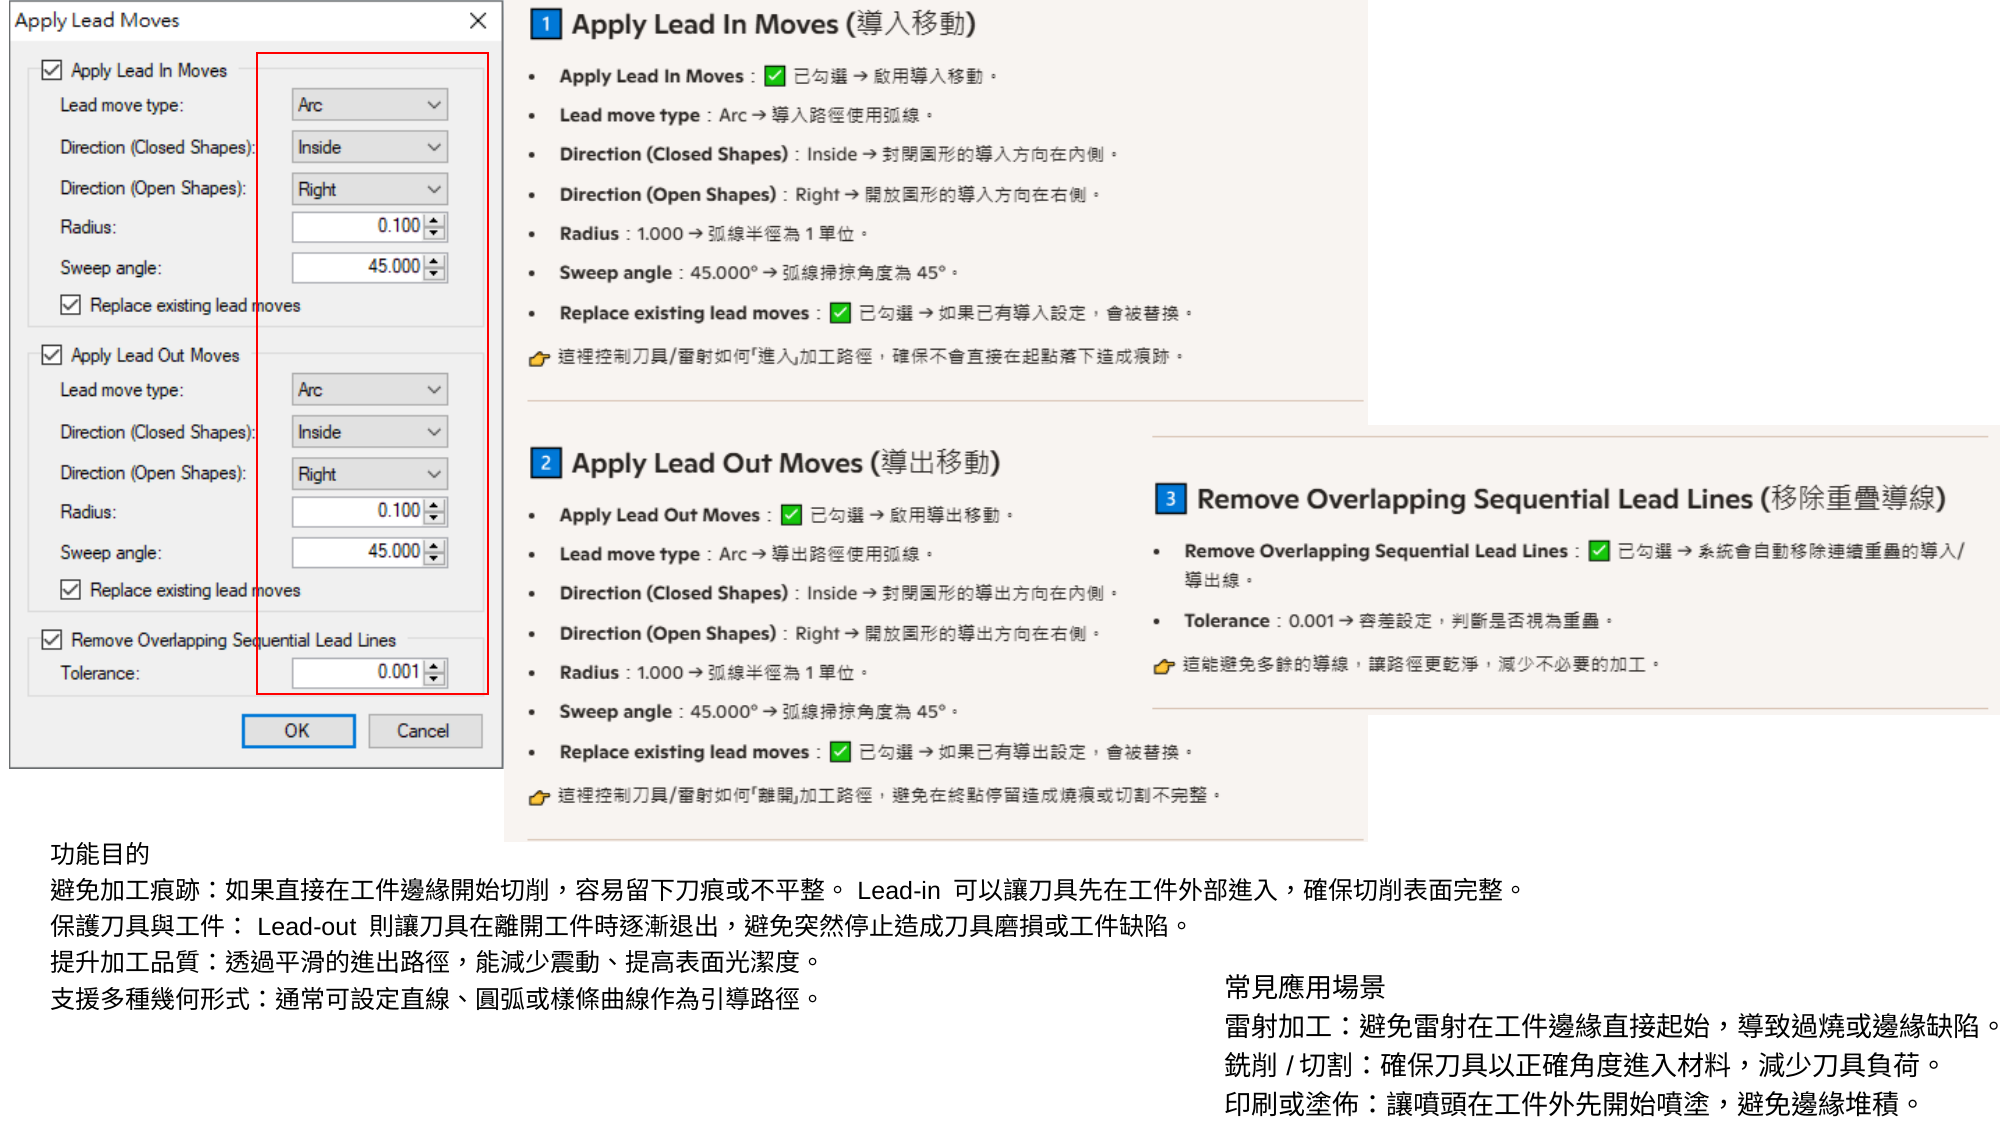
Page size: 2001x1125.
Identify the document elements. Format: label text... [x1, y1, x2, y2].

picture [9, 0, 2000, 826]
text_box 功能目的 避免加工痕跡：如果直接在工件邊緣開始切削，容易留下刀痕或不平整。Lead-in 可以讓刀具先在工件外部進入，確保切削表面完整。 保護刀具與工件：Lead-out 則讓刀具在離開工件時逐漸退出，避免突然停止造成刀具磨損或工件缺陷。 提升加工品質：透過平滑的進出路徑，能減少震動、提高表面光潔度。 支援多種幾何形式：通常可設定直線、圓弧或樣條曲線作為引導路徑。 [35, 826, 2000, 1125]
text_box 常見應用場景 雷射加工：避免雷射在工件邊緣直接起始，導致過燒或邊緣缺陷。 銑削/切割：確保刀具以正確角度進入材料，減少刀具負荷。 印刷或塗佈：讓噴頭在工件外先開始噴塗，避免邊緣堆積。 [1209, 959, 2000, 1125]
